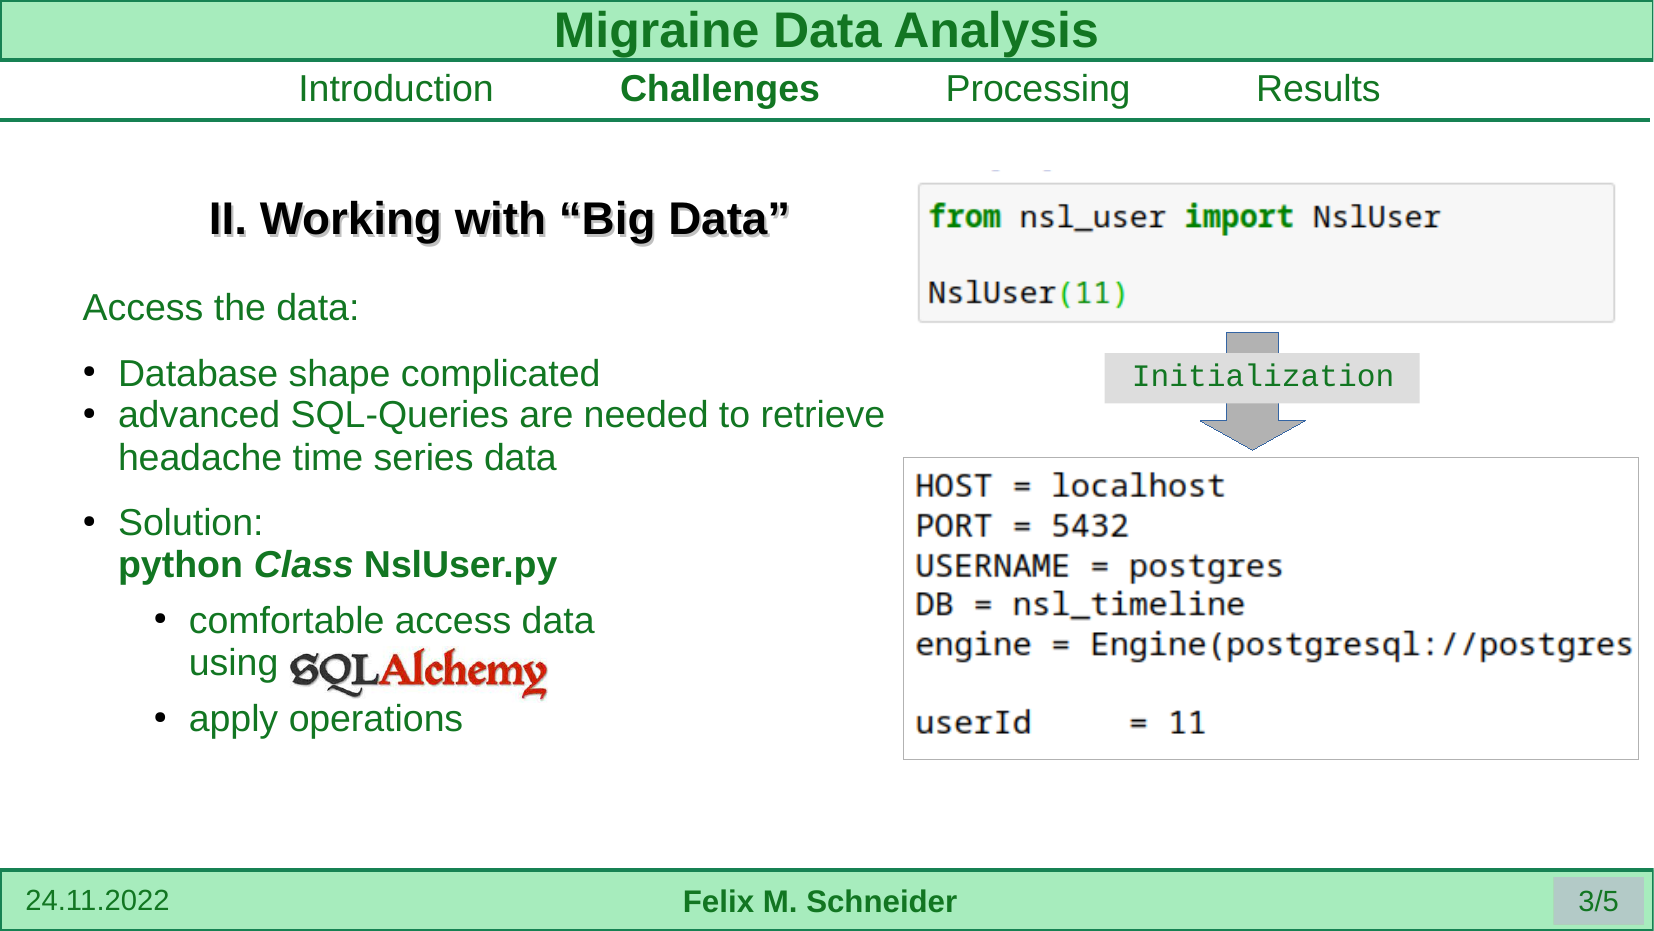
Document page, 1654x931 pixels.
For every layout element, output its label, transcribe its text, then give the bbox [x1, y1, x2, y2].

text_box 3/5 [1553, 877, 1644, 925]
text_box [1226, 332, 1279, 353]
text_box II. Working with “Big Data” Access the data: Database shape complicated advanced SQL-Queries are needed to retrieve headache time series data Solution: python Class NslUser.py comfortable access data using apply operations [82, 146, 931, 828]
text_box [1200, 404, 1306, 451]
picture [289, 646, 549, 703]
title Migraine Data Analysis [0, 0, 1654, 61]
picture [931, 457, 1639, 760]
picture [931, 170, 1635, 333]
text_box Initialization [1104, 353, 1420, 404]
text_box Introduction Challenges Processing Results [45, 60, 1636, 117]
